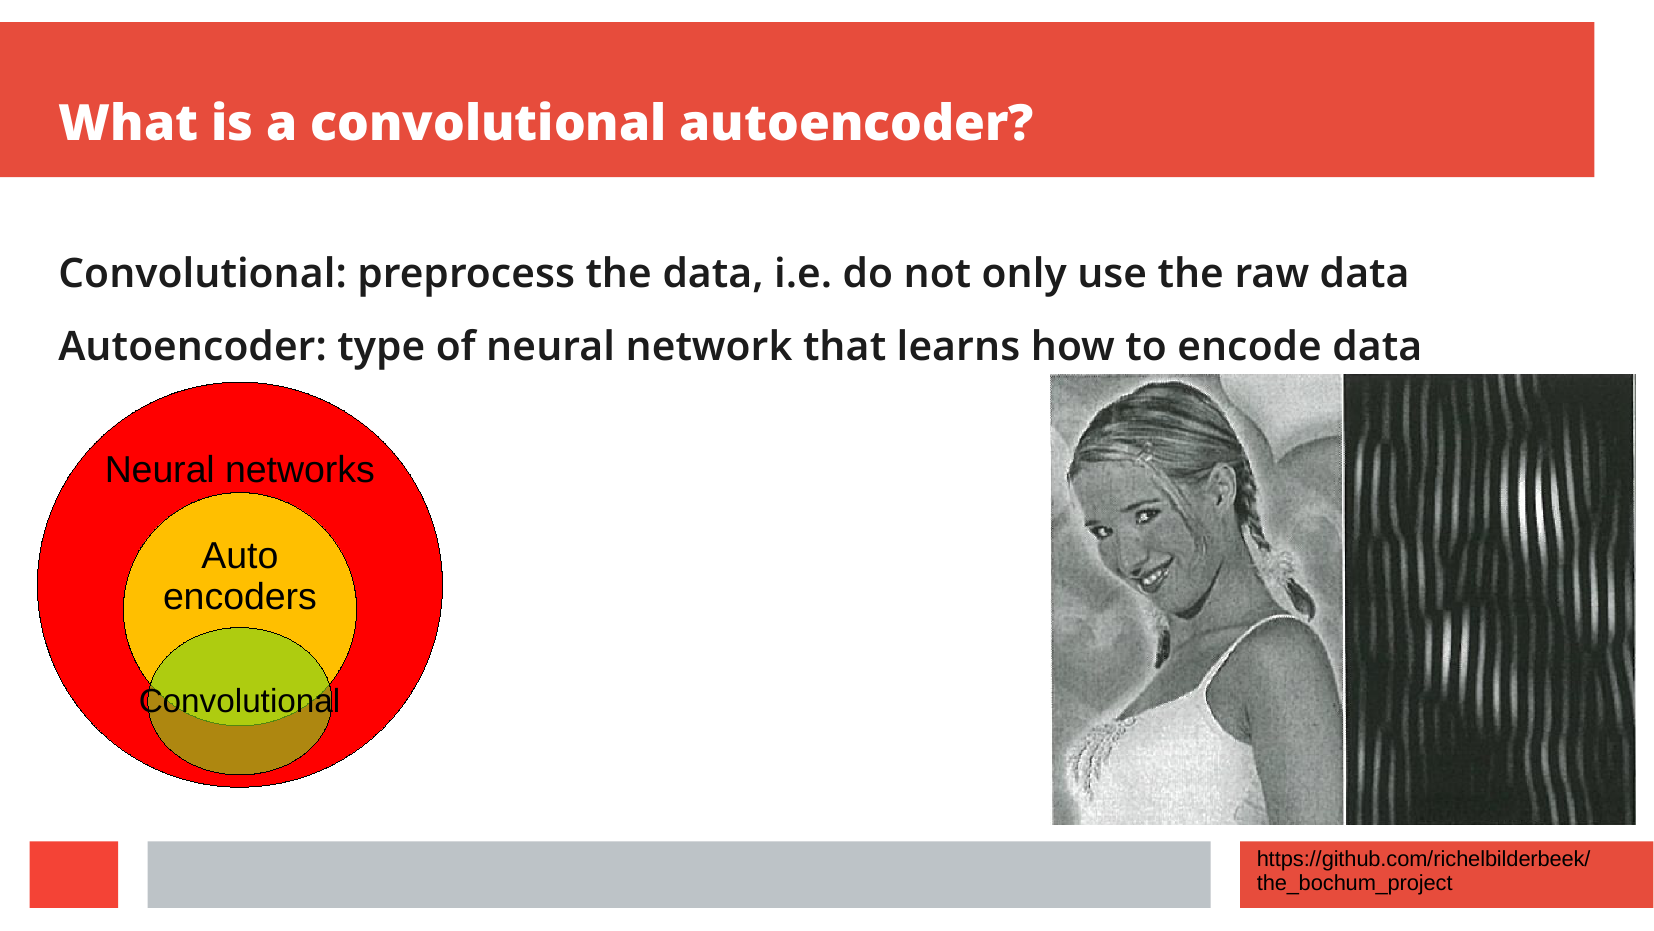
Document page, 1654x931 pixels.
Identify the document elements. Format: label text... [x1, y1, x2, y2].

picture [1050, 374, 1636, 826]
text_box Auto encoders [123, 492, 357, 684]
list Convolutional: preprocess the data, i.e. do not only use the raw data Autoencoder: type of neural network that learns how to encode data [58, 243, 1565, 391]
text_box https://github.com/richelbilderbeek/ the_bochum_project [1242, 839, 1651, 903]
text_box Convolutional [147, 627, 332, 775]
text_box Neural networks [37, 391, 443, 788]
title What is a convolutional autoencoder? [59, 44, 1595, 156]
